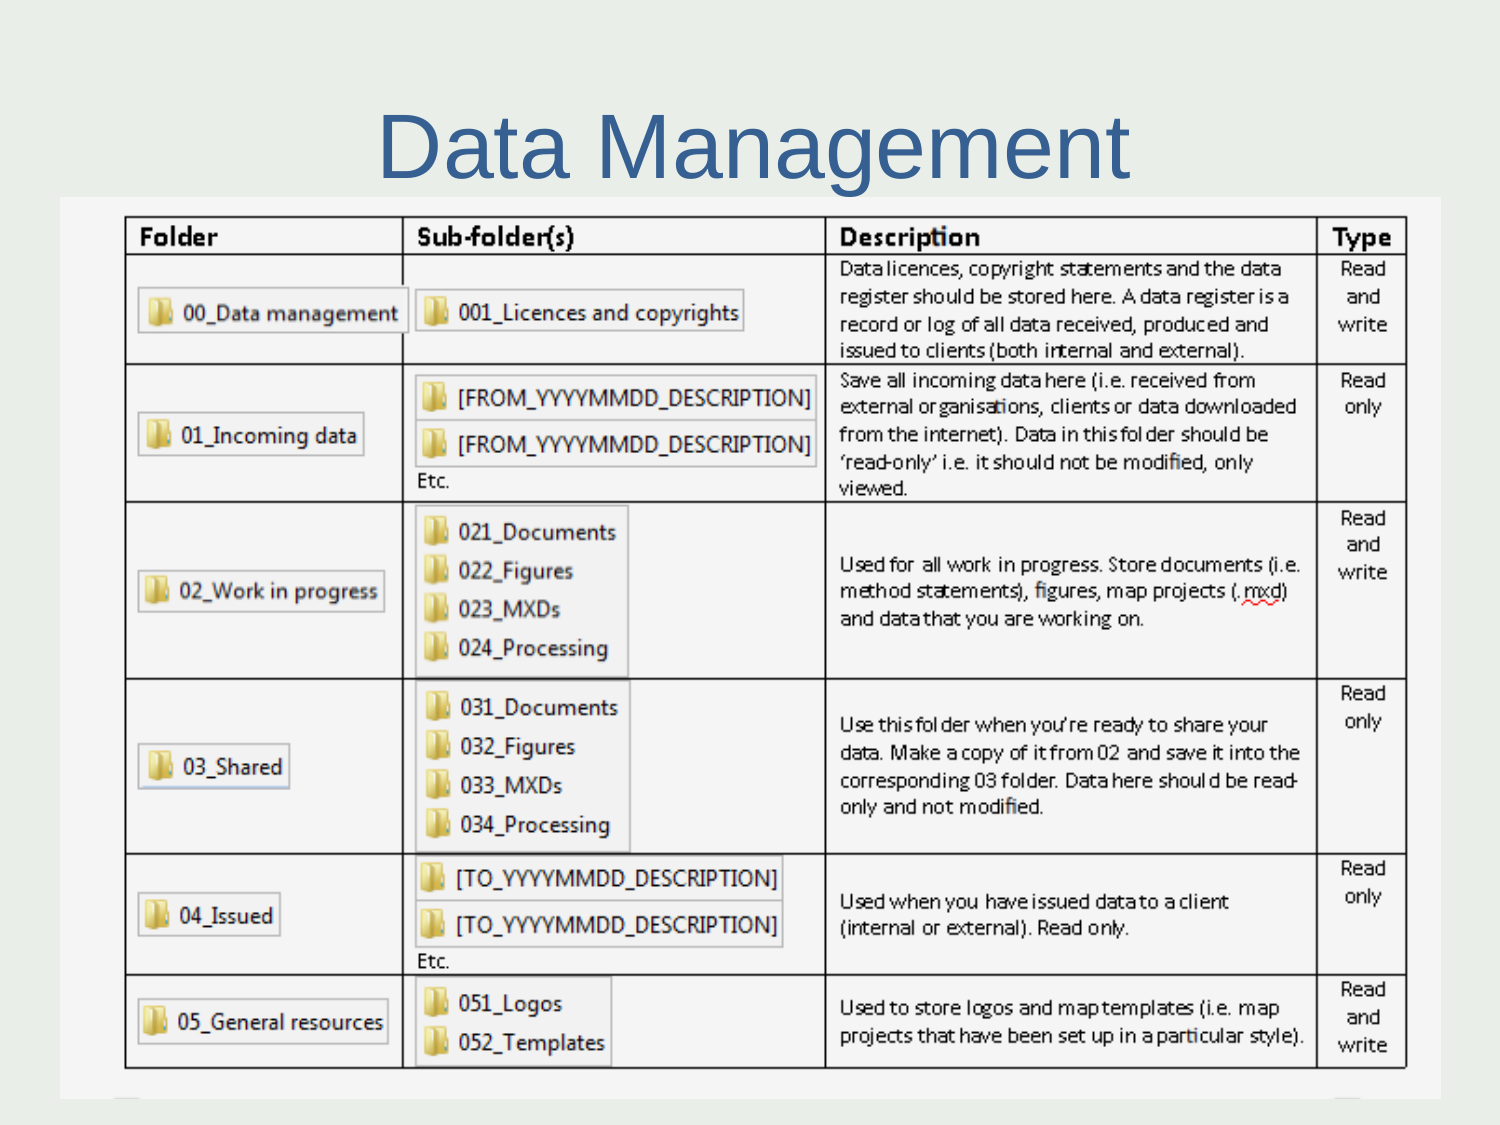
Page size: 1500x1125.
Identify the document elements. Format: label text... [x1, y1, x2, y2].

picture [59, 197, 1441, 1099]
title Data Management [79, 92, 1430, 197]
